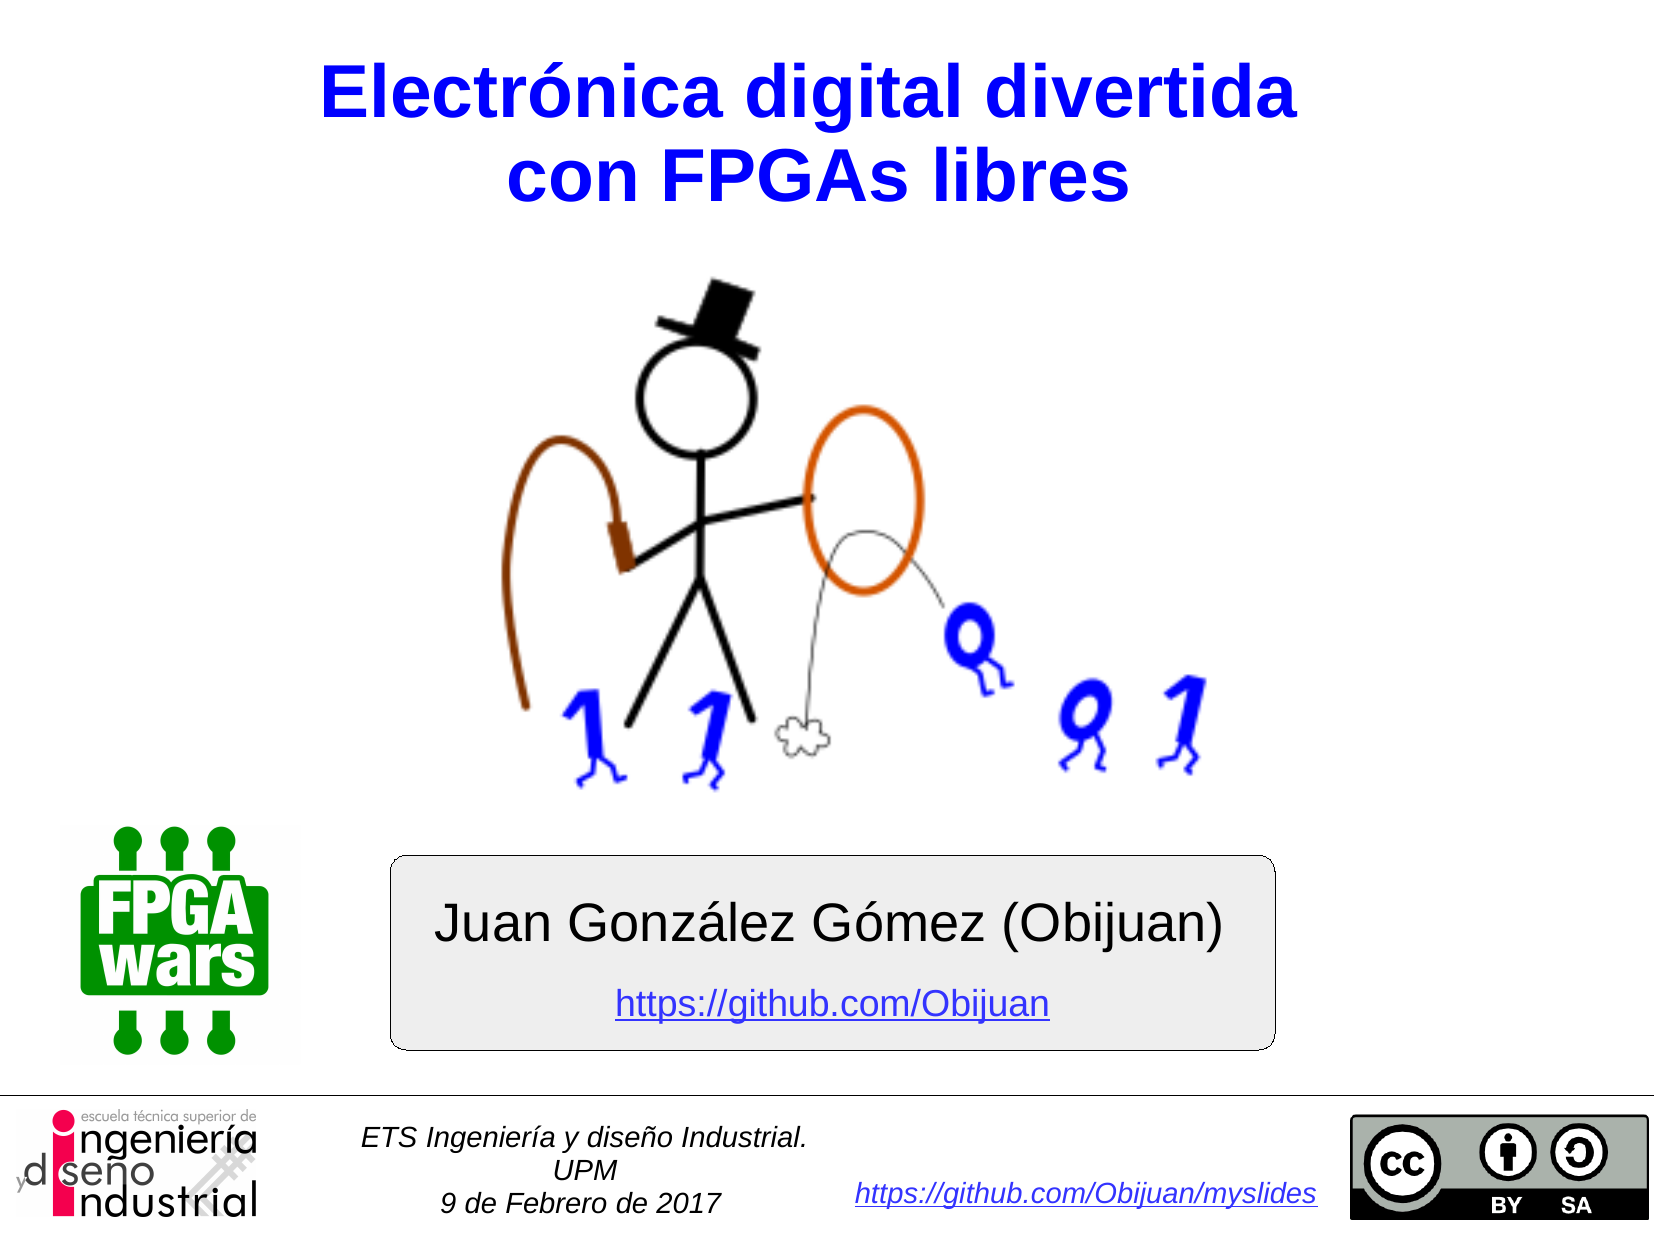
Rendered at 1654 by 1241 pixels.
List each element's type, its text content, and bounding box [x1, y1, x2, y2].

title Electrónica digital divertida con FPGAs libres [75, 30, 1564, 238]
text_box [390, 855, 1276, 1051]
picture [60, 825, 301, 1066]
picture [16, 1109, 256, 1217]
text_box https://github.com/Obijuan [600, 975, 1066, 1032]
text_box https://github.com/Obijuan/myslides [841, 1170, 1366, 1227]
text_box Juan González Gómez (Obijuan) [420, 885, 1261, 976]
picture [447, 236, 1246, 829]
picture [1350, 1103, 1649, 1231]
text_box ETS Ingeniería y diseño Industrial. UPM 9 de Febrero de 2017 [330, 1113, 841, 1227]
